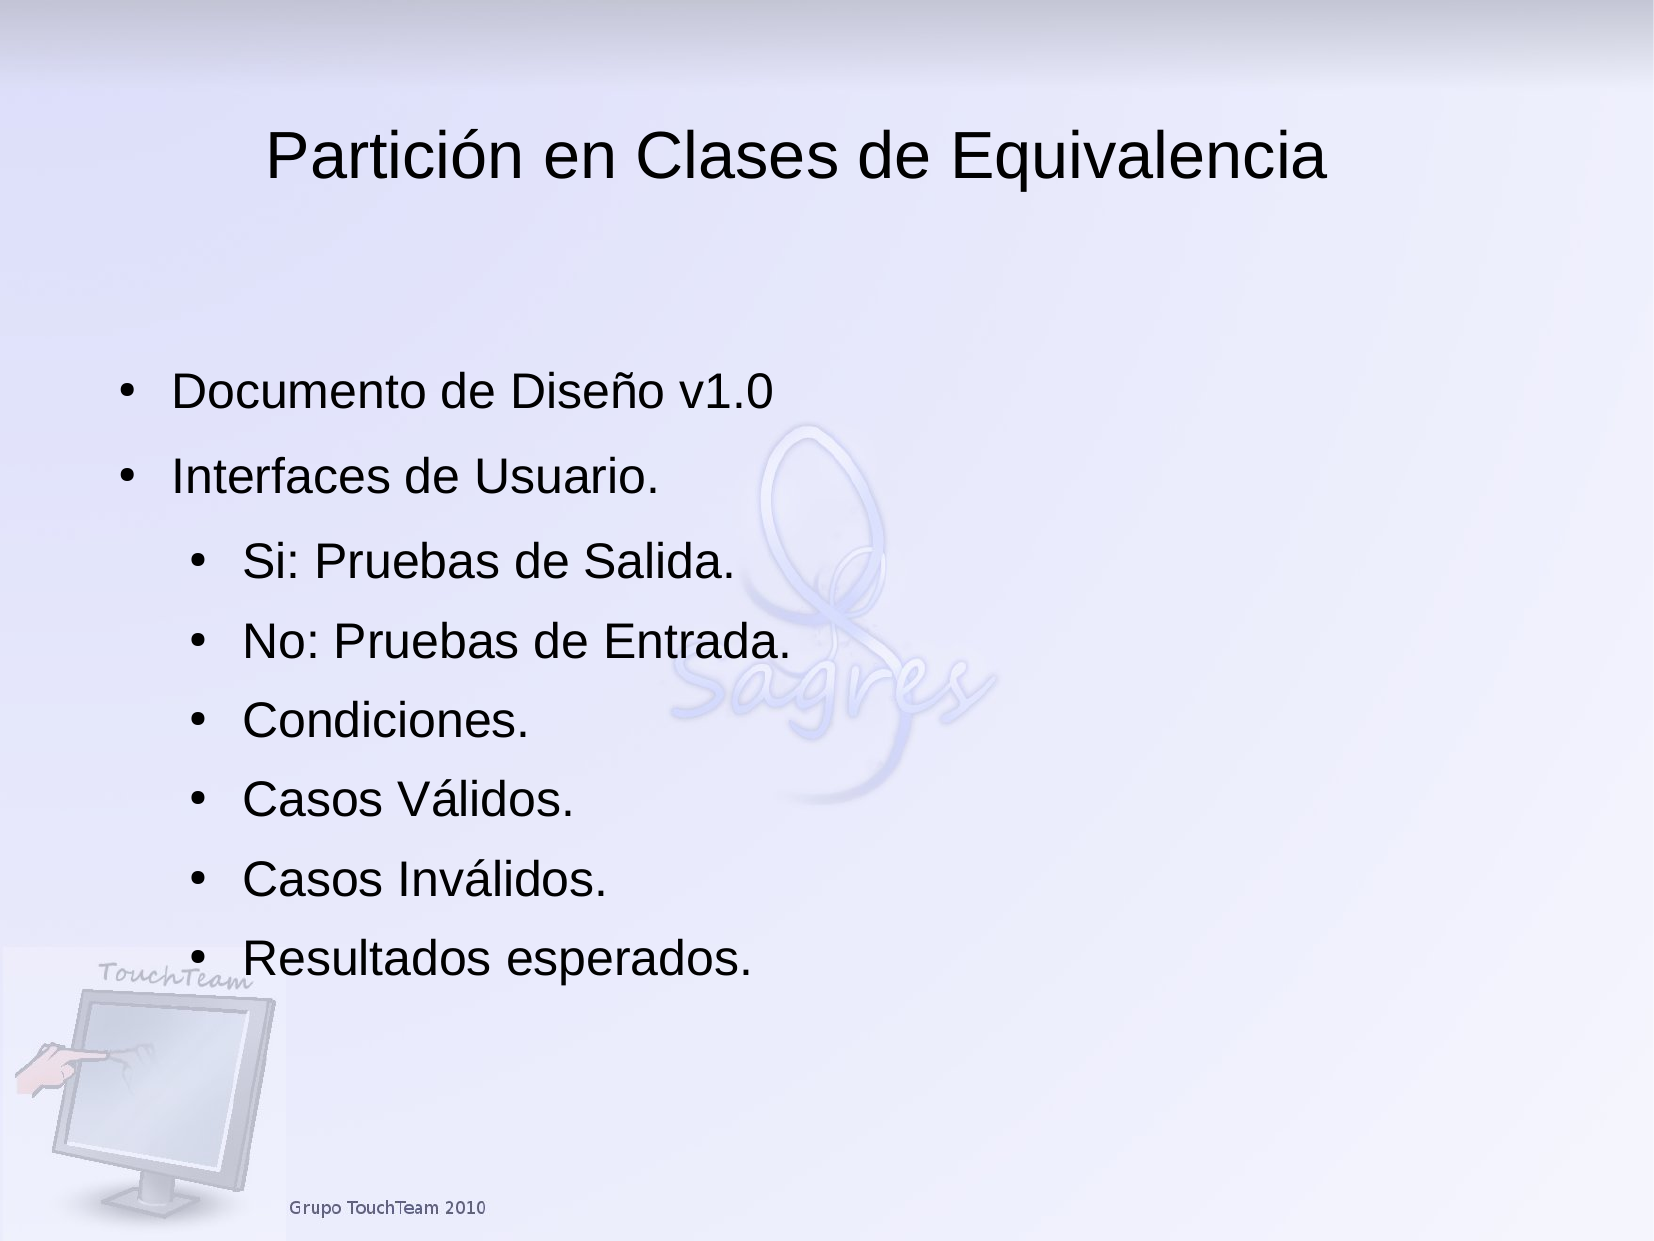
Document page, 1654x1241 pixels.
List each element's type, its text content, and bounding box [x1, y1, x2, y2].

list Documento de Diseño v1.0 Interfaces de Usuario. Si: Pruebas de Salida. No: Pruebas de Entrada. Condiciones. Casos Válidos. Casos Inválidos. Resultados esperados. [100, 363, 886, 987]
picture [0, 0, 1654, 1241]
list Partición en Clases de Equivalencia [59, 118, 1536, 207]
